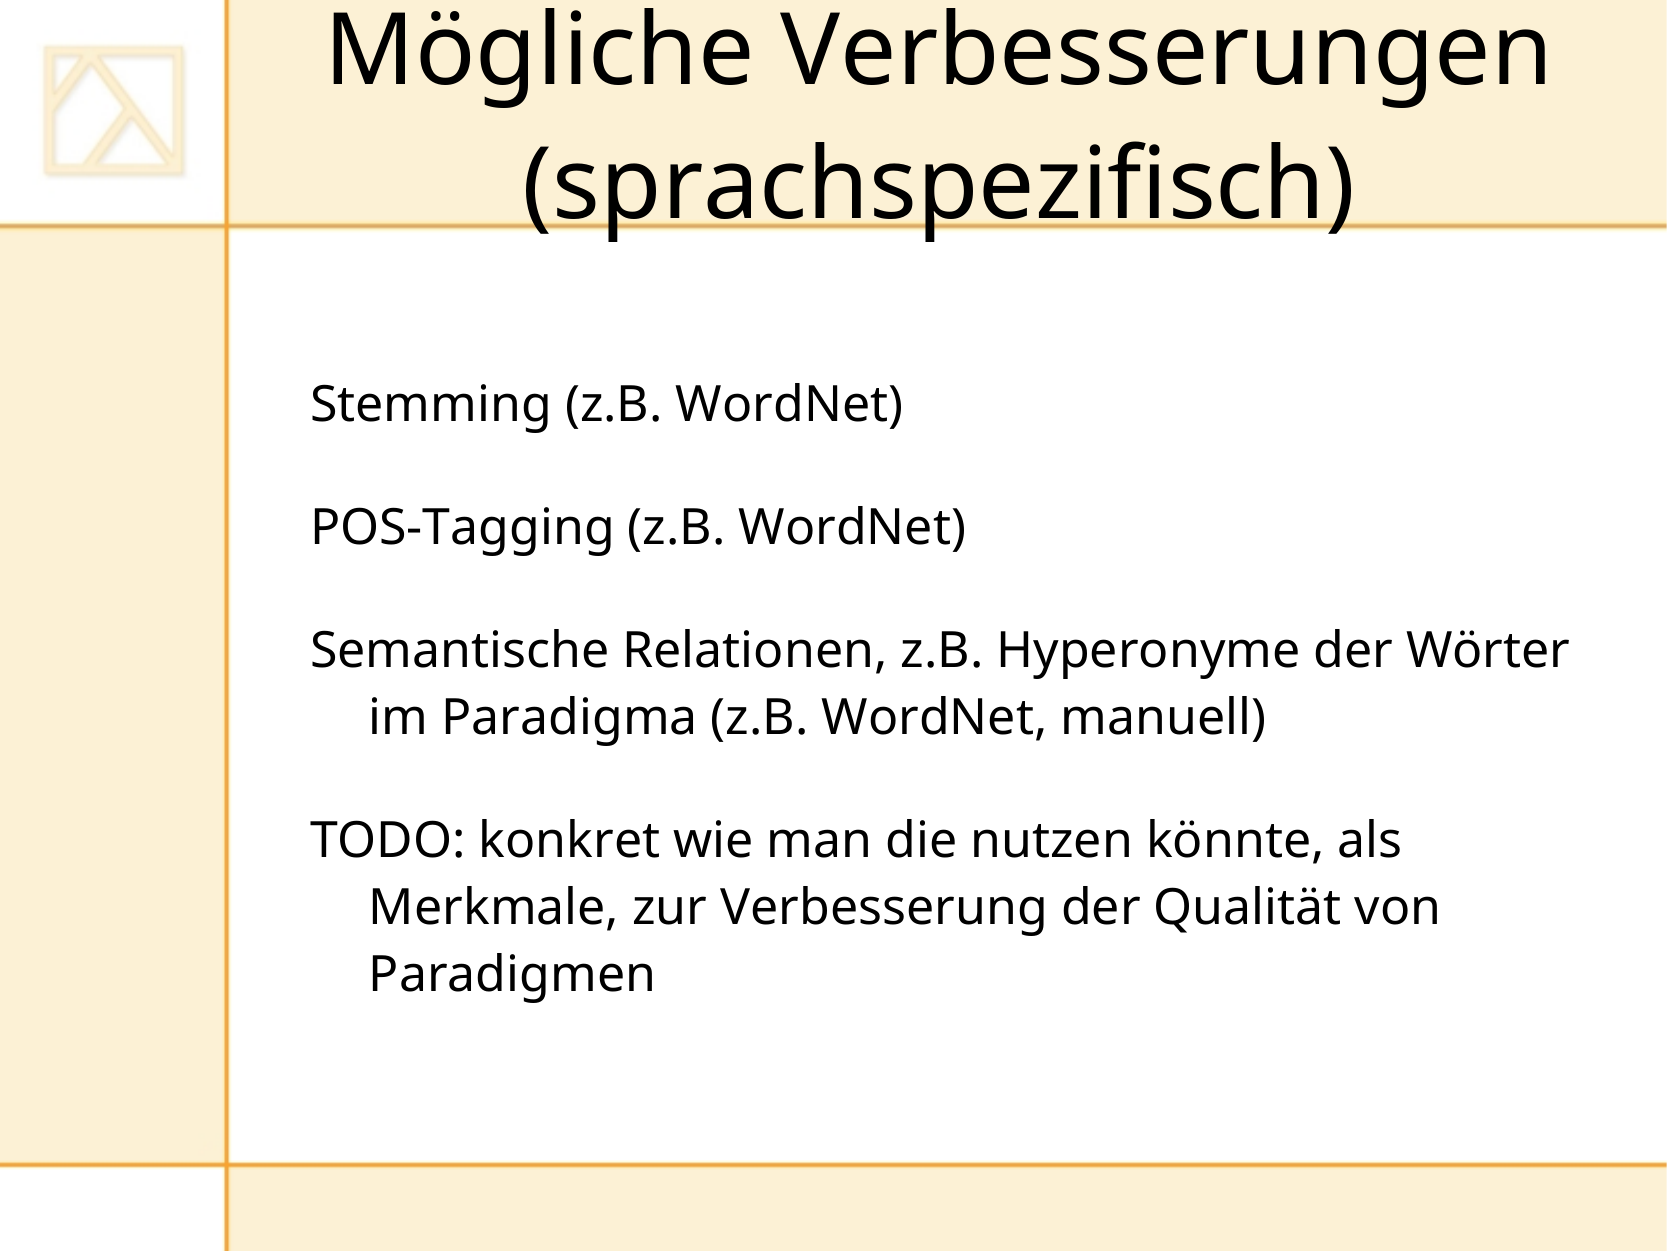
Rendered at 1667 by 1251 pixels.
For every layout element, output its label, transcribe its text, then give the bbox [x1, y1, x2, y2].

list Stemming (z.B. WordNet) POS-Tagging (z.B. WordNet) Semantische Relationen, z.B. Hyperonyme der Wörter im Paradigma (z.B. WordNet, manuell) TODO: konkret wie man die nutzen könnte, als Merkmale, zur Verbesserung der Qualität von Paradigmen [268, 185, 1611, 1188]
picture [0, 0, 1667, 1251]
title Mögliche Verbesserungen (sprachspezifisch) [268, 0, 1611, 185]
